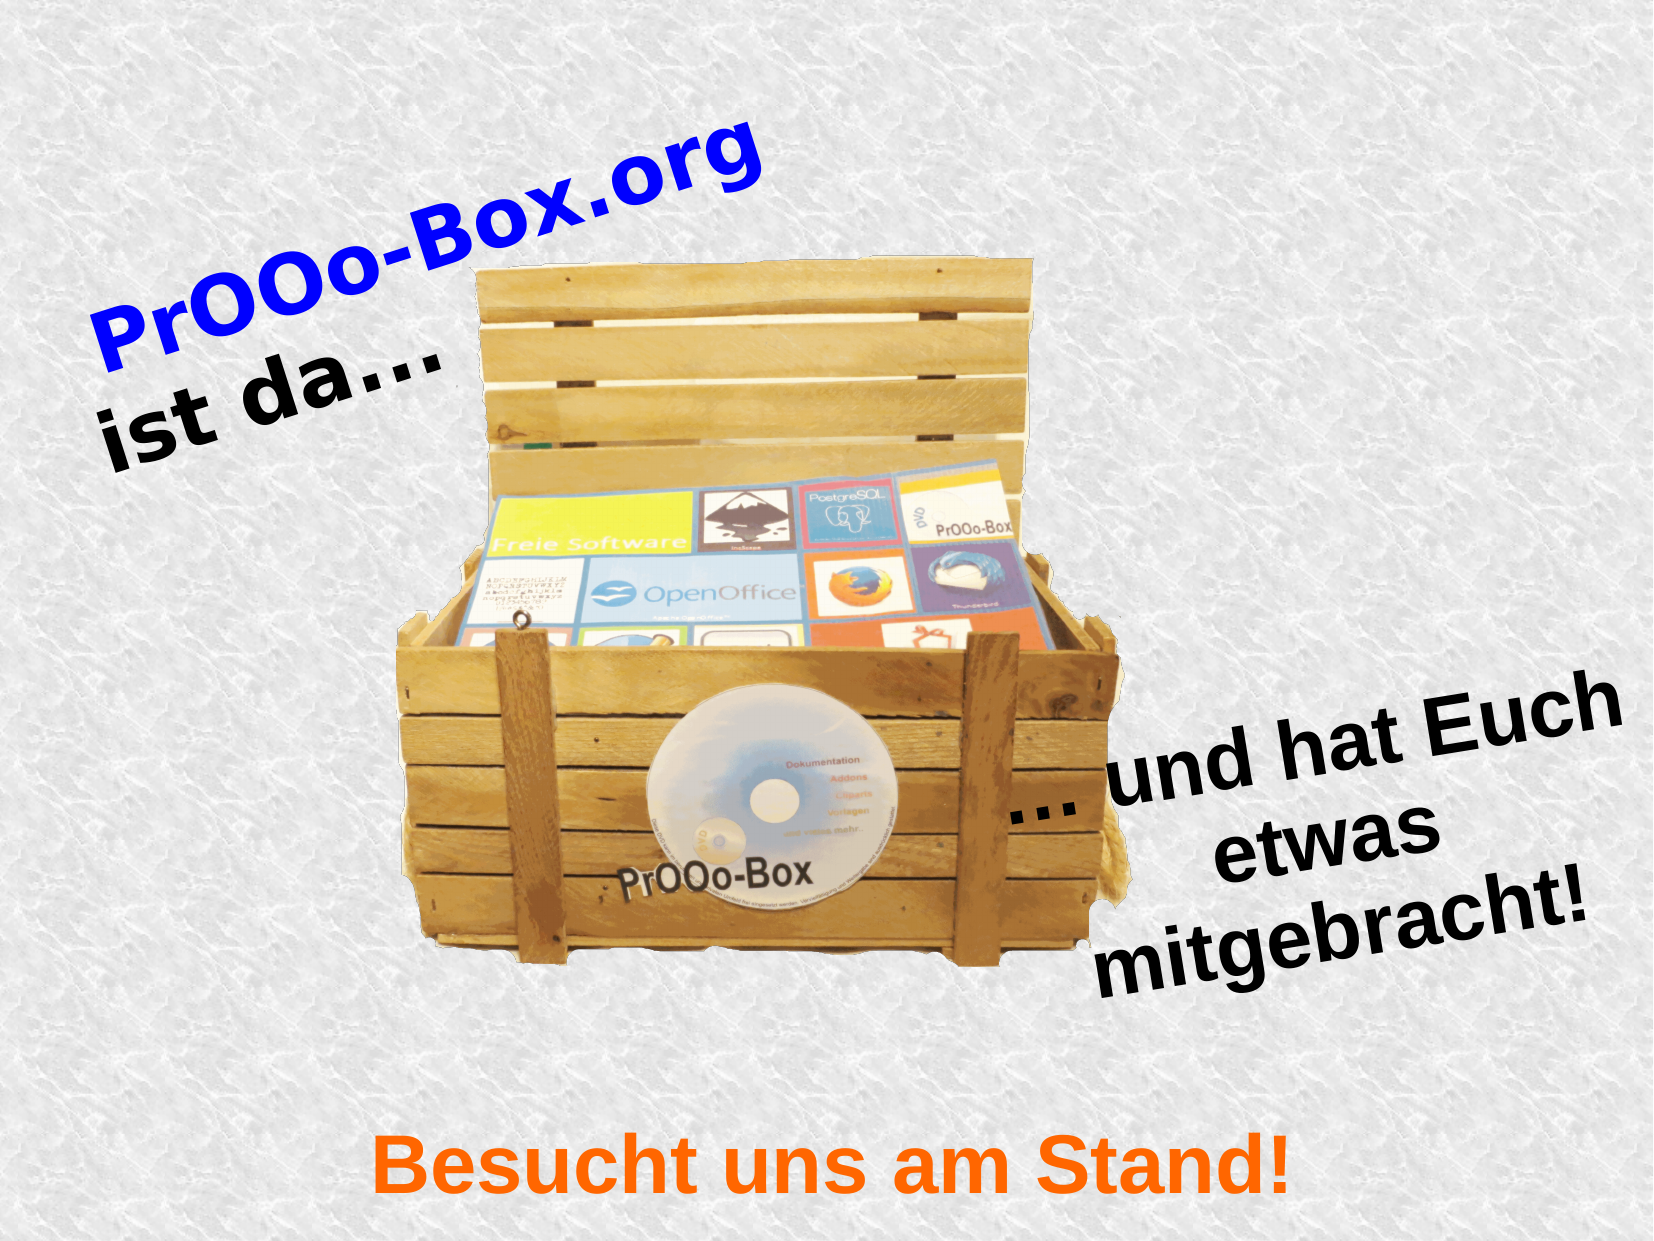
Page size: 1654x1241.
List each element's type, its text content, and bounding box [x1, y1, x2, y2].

text_box … und hat Euch etwas mitgebracht! [975, 638, 1653, 1110]
text_box Besucht uns am Stand! [259, 1110, 1406, 1219]
text_box PrOOo-Box.org ist da... [39, 70, 842, 507]
picture [0, 0, 1654, 1241]
